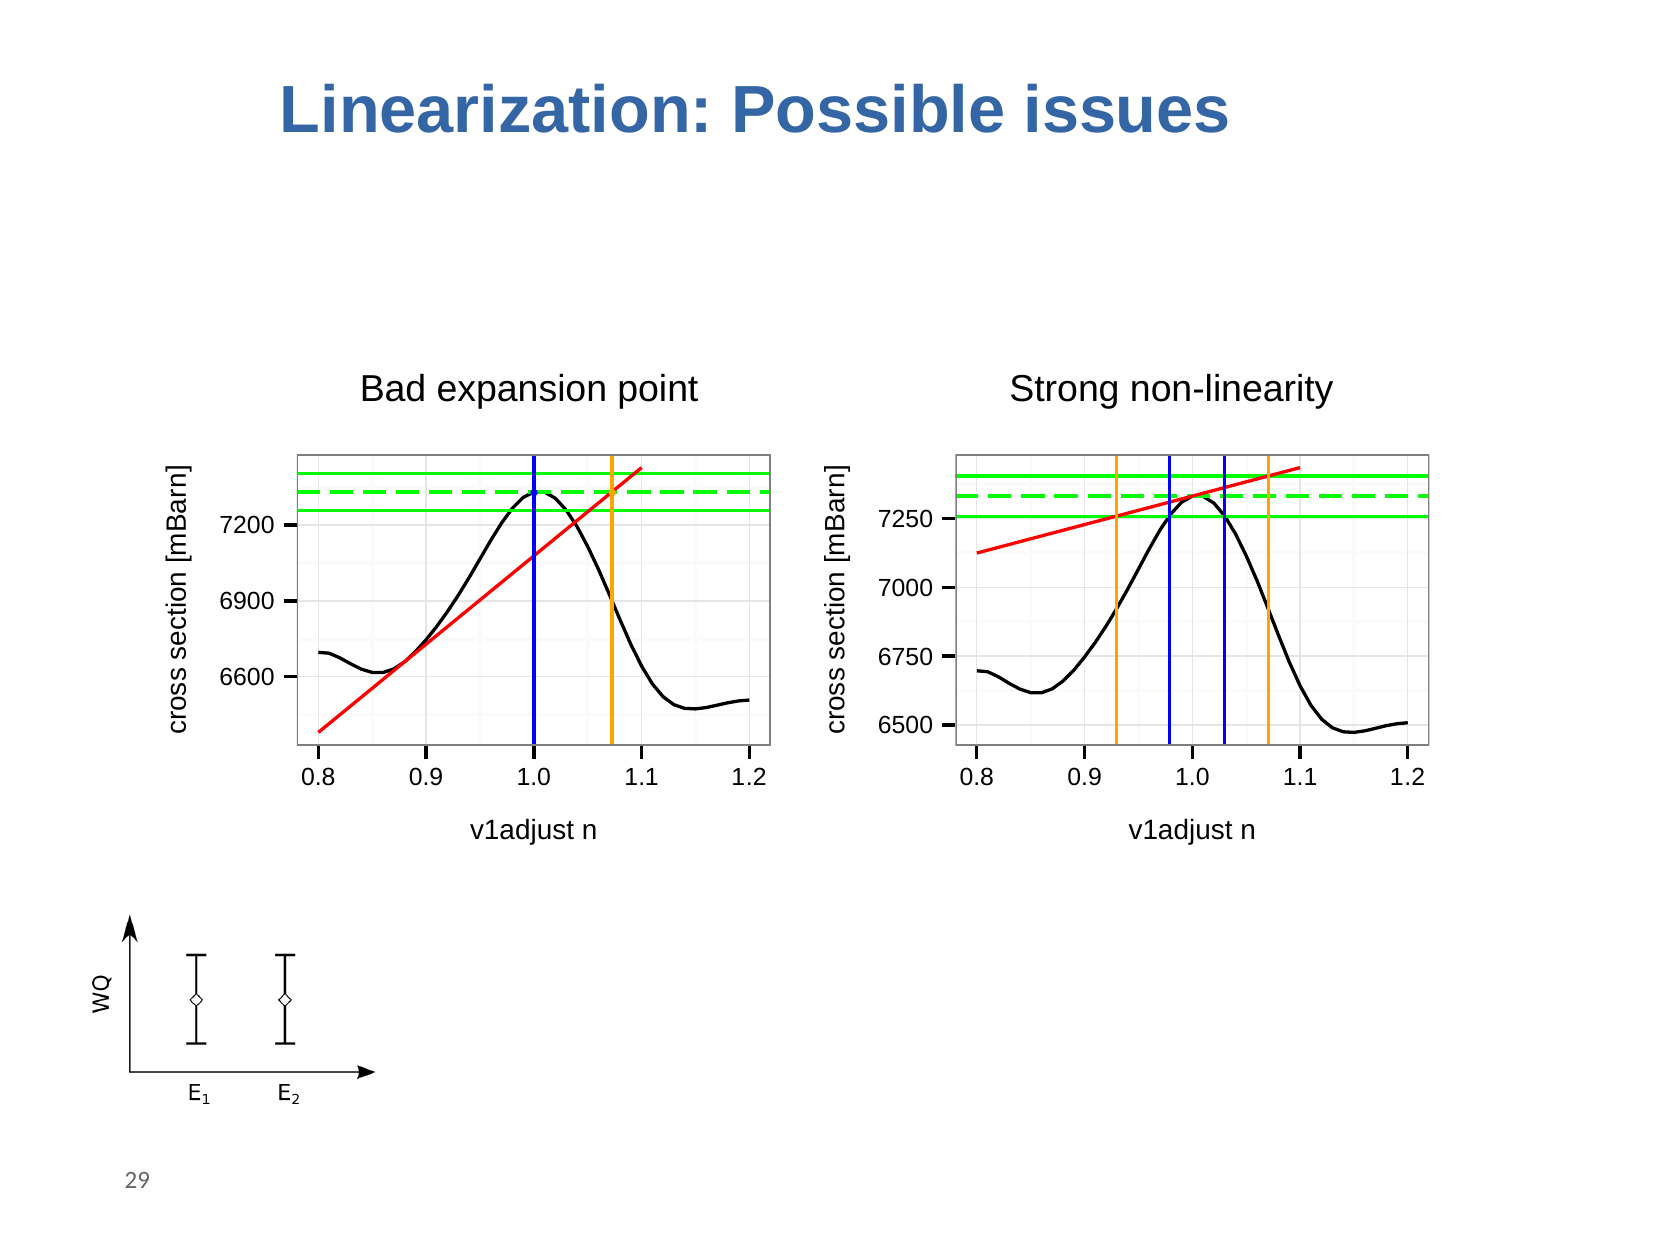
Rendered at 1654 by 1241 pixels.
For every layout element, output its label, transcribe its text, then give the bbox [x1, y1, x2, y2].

picture [150, 405, 1479, 856]
text_box Bad expansion point [345, 360, 736, 417]
title Linearization: Possible issues [147, 5, 1365, 213]
picture [92, 914, 376, 1104]
text_box Strong non-linearity [994, 360, 1385, 417]
